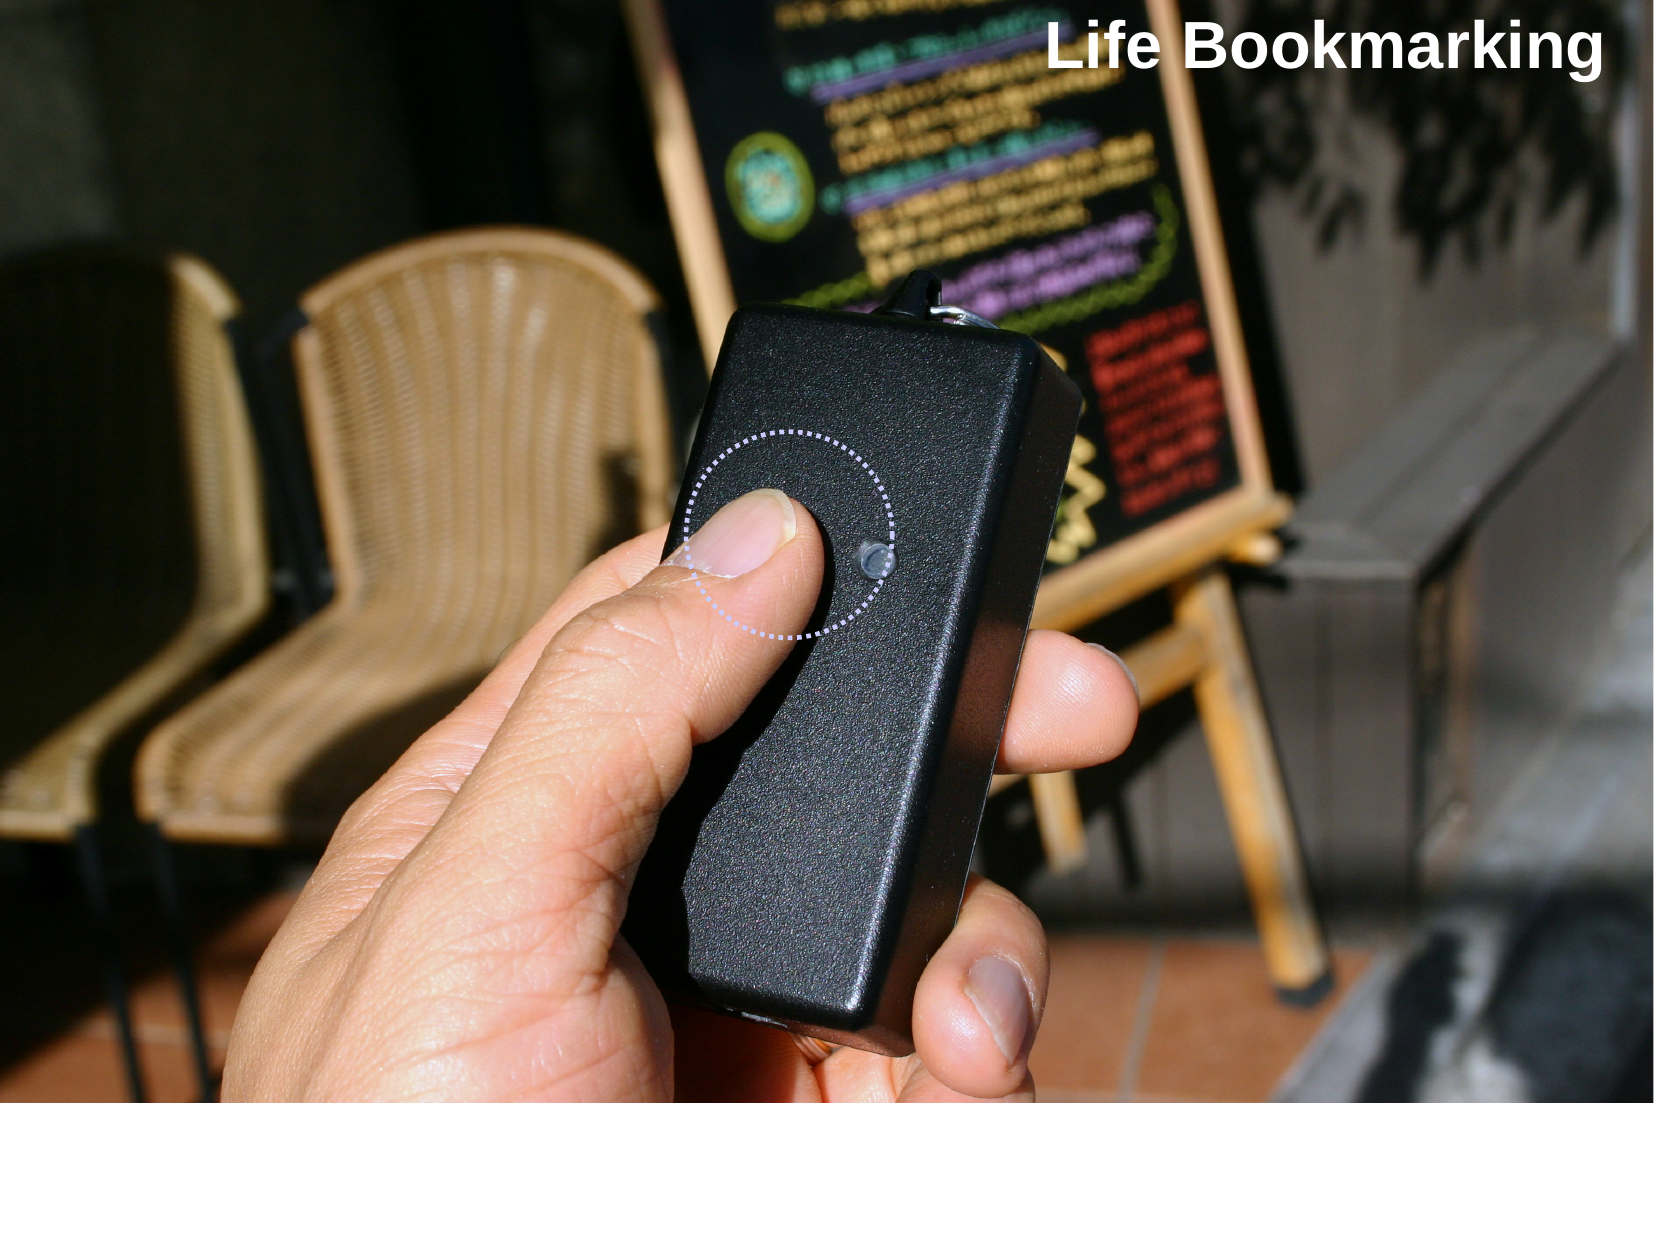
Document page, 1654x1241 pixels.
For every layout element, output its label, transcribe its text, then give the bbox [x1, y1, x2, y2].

picture [0, 0, 1654, 1103]
text_box Life Bookmarking [1011, 0, 1623, 91]
